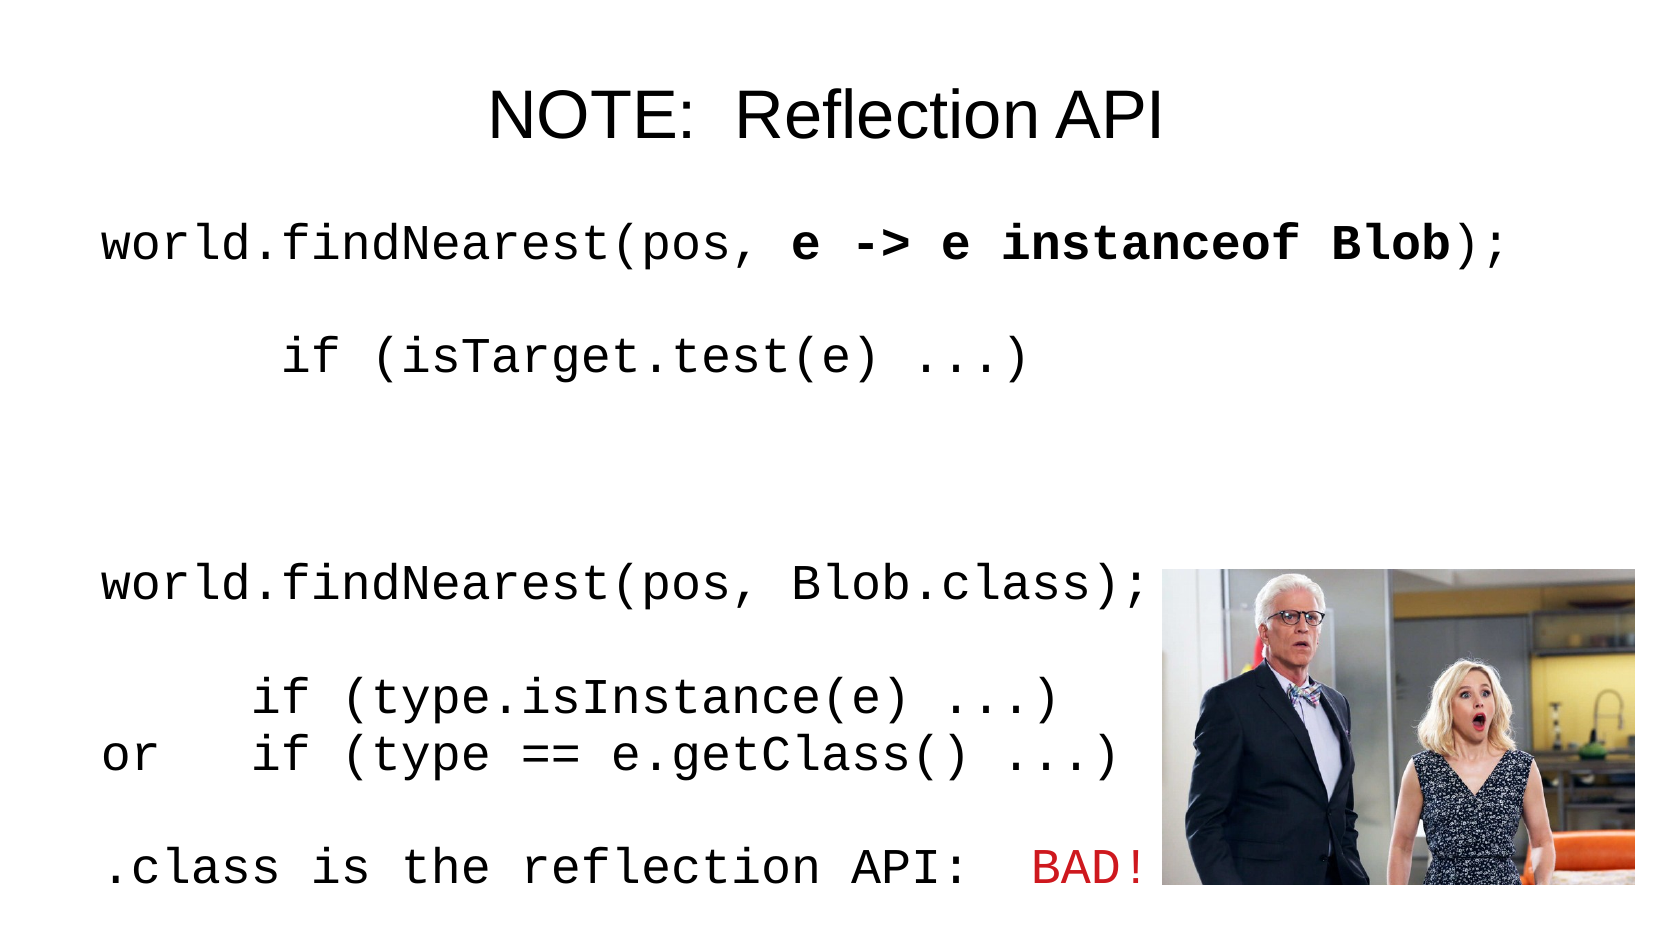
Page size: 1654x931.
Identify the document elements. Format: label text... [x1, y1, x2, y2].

picture [1162, 569, 1635, 885]
title NOTE: Reflection API [82, 37, 1571, 193]
list world.findNearest(pos, e -> e instanceof Blob); if (isTarget.test(e) ...) world.findNearest(pos, Blob.class); if (type.isInstance(e) ...) or if (type == e.getClass() ...) .class is the reflection API: BAD! [30, 217, 1591, 901]
